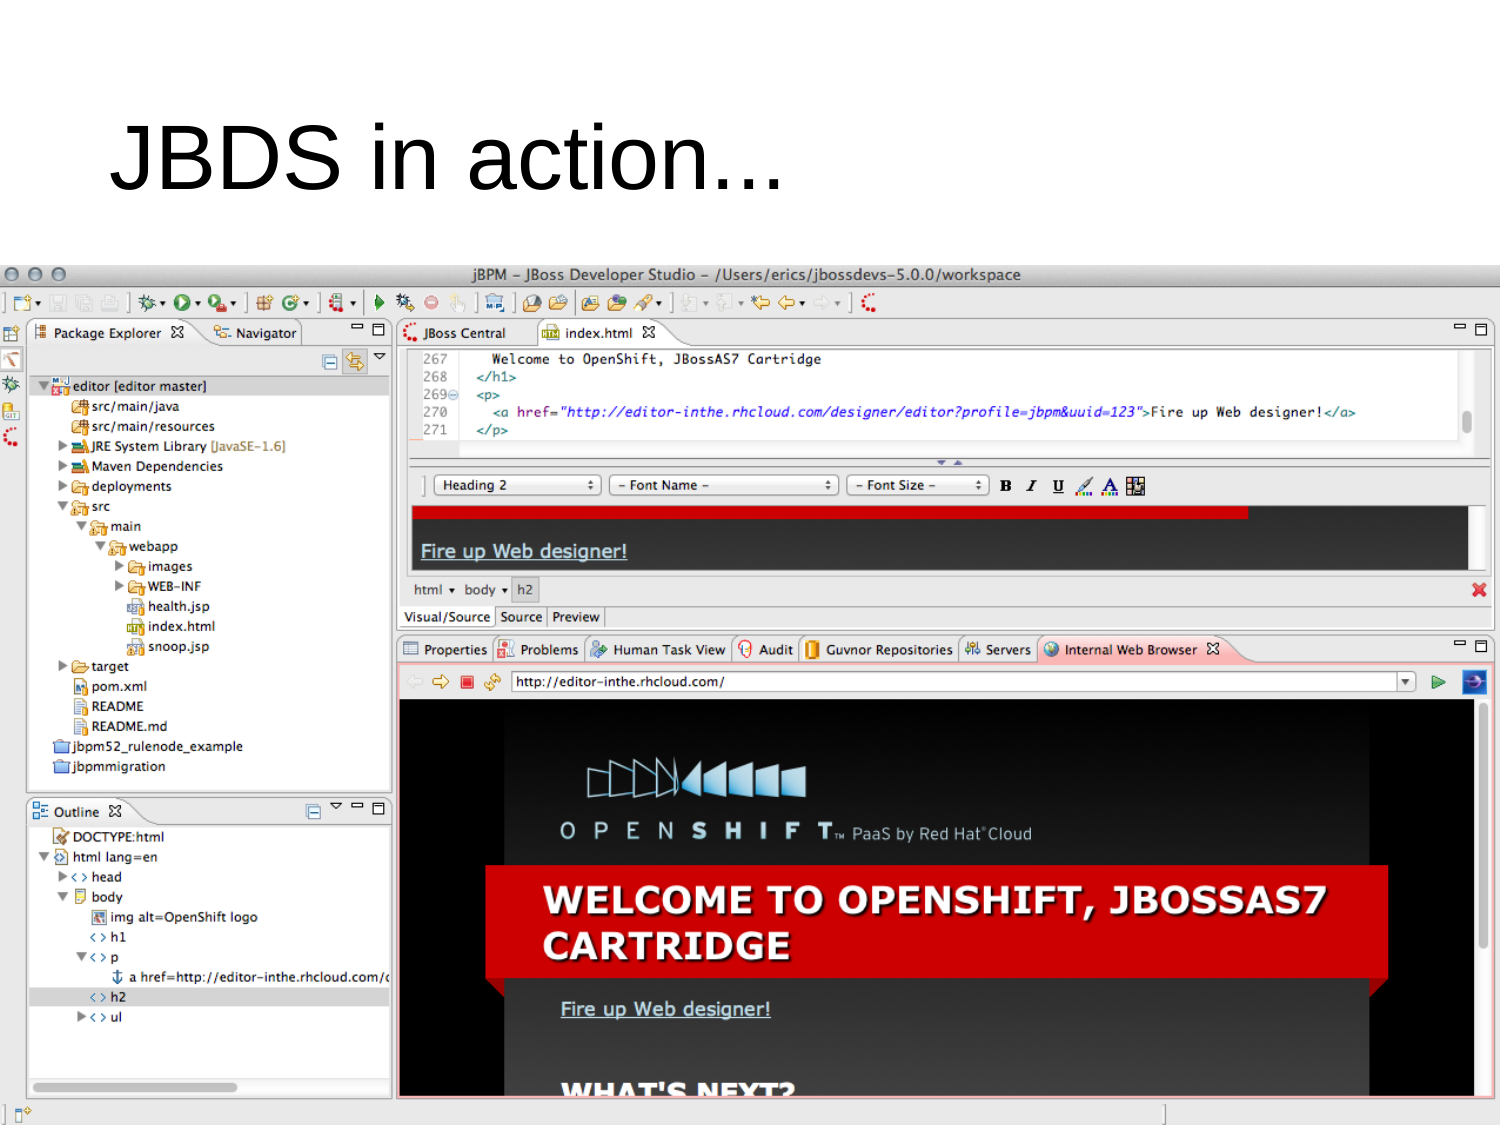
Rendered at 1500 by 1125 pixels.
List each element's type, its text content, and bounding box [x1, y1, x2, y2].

picture [0, 265, 1500, 1125]
title JBDS in action... [94, 35, 1370, 271]
